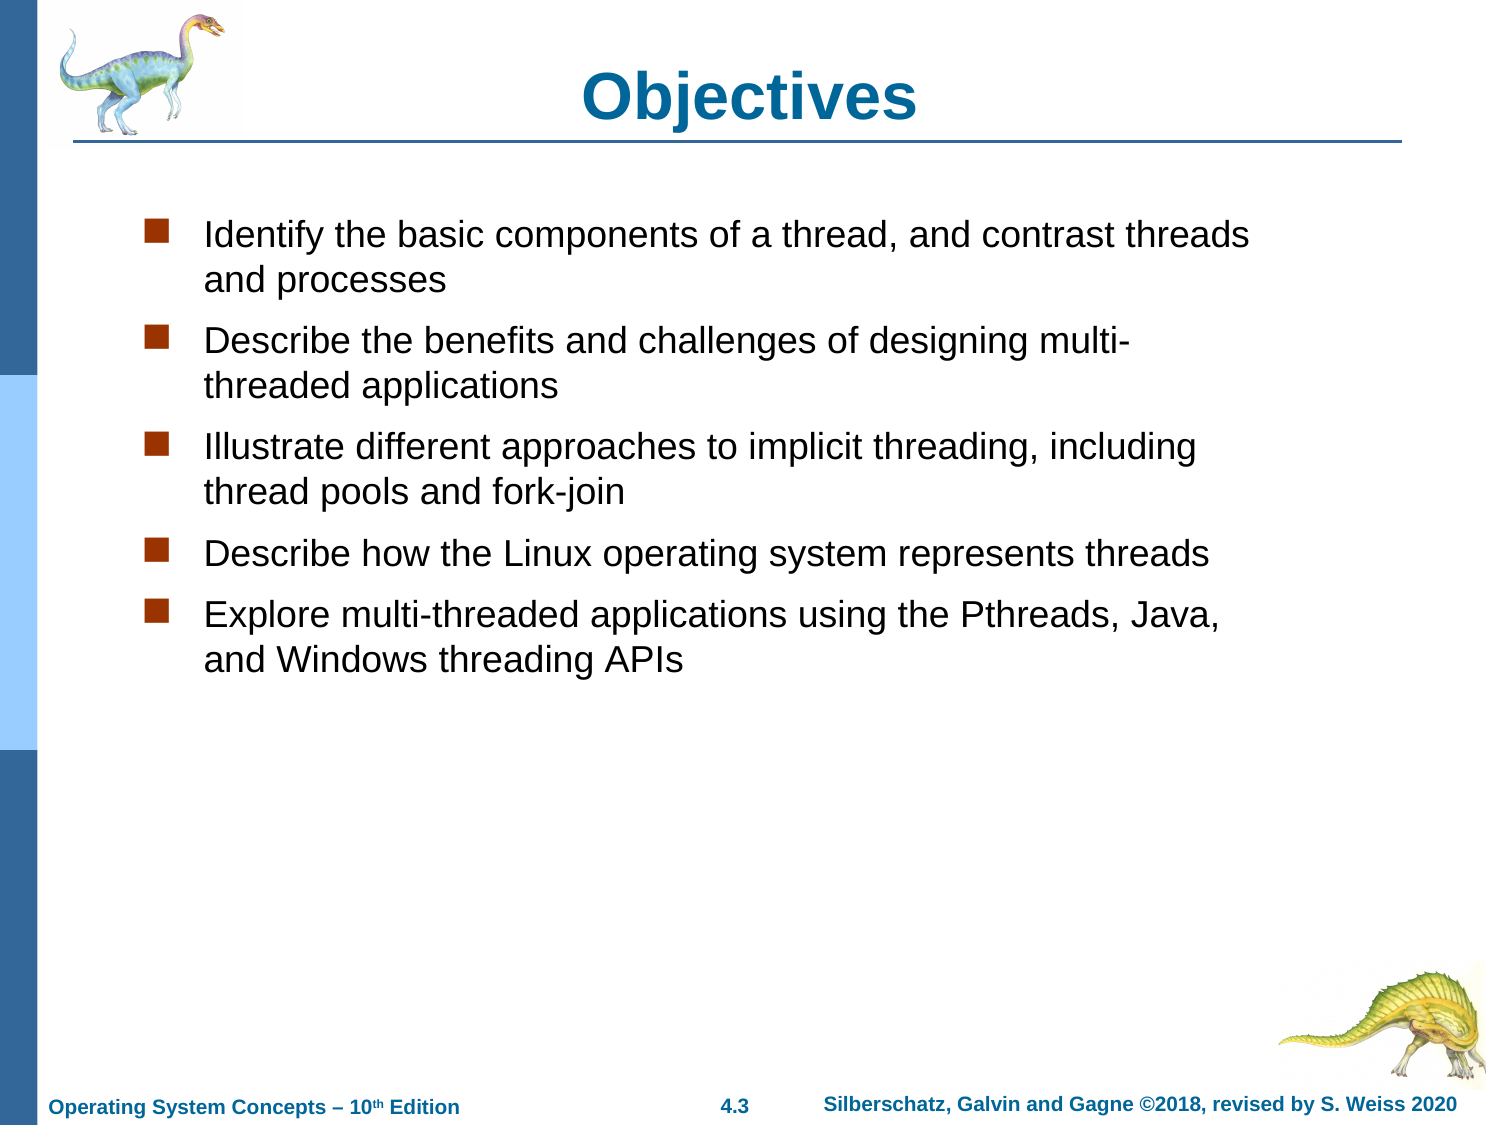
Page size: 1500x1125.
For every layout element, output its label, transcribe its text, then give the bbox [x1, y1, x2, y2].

picture [1140, 1096, 1148, 1101]
picture [46, 0, 243, 149]
title Objectives [75, 45, 1426, 141]
picture [1275, 959, 1486, 1090]
list Identify the basic components of a thread, and contrast threads and processes Describe the benefits and challenges of designing multi-threaded applications Illustrate different approaches to implicit threading, including thread pools and fork-join Describe how the Linux operating system represents threads Explore multi-threaded applications using the Pthreads, Java, and Windows threading APIs [132, 202, 1271, 946]
